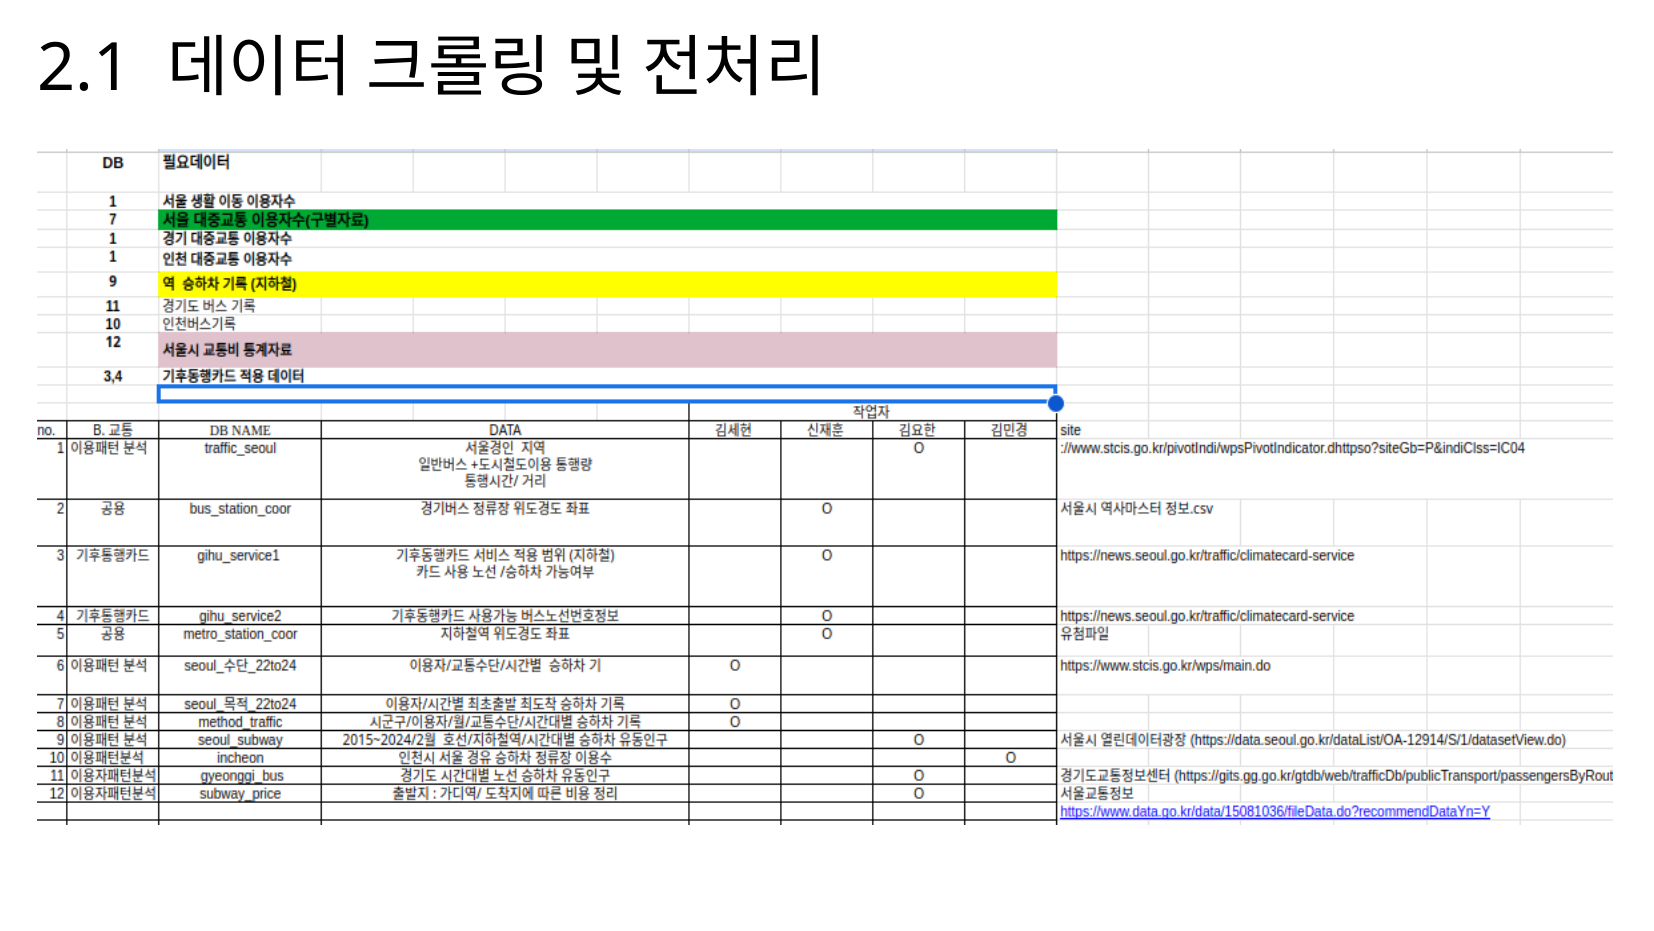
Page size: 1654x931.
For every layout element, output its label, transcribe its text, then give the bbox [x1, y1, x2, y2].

title 2.1 데이터 크롤링 및 전처리 [37, 9, 1613, 113]
picture [37, 149, 1613, 826]
